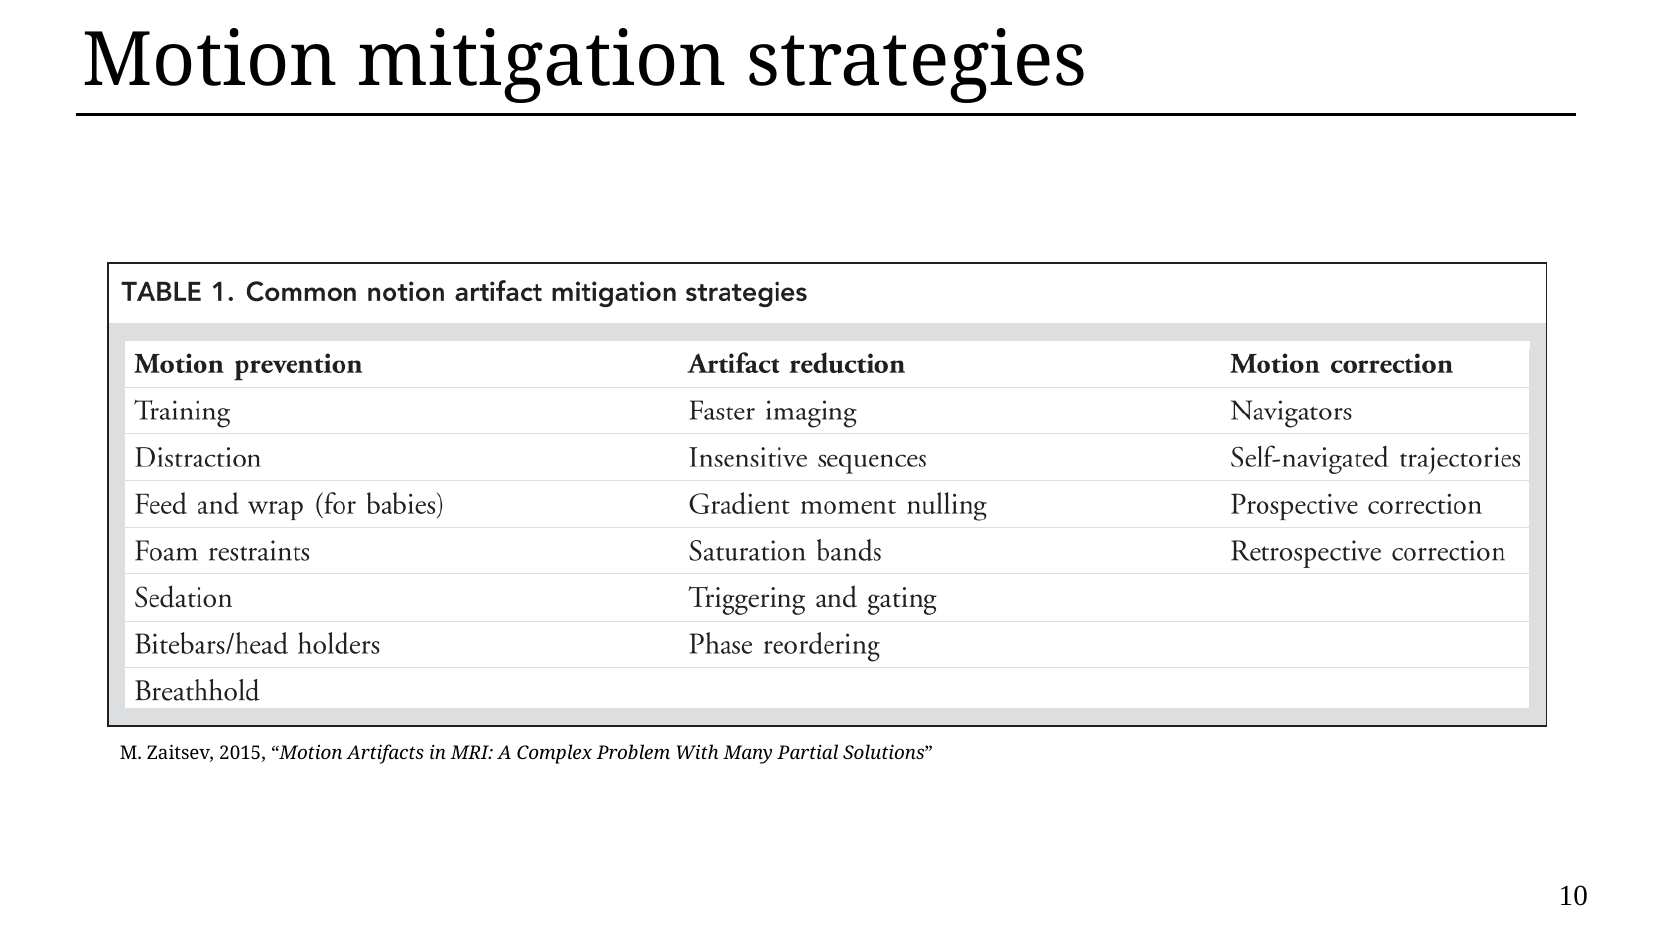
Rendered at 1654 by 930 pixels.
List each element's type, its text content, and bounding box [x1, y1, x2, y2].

text_box M. Zaitsev, 2015, “Motion Artifacts in MRI: A Complex Problem With Many Partial Solutions” [105, 731, 1036, 775]
picture [102, 254, 1551, 732]
title Motion mitigation strategies [82, 7, 1571, 105]
